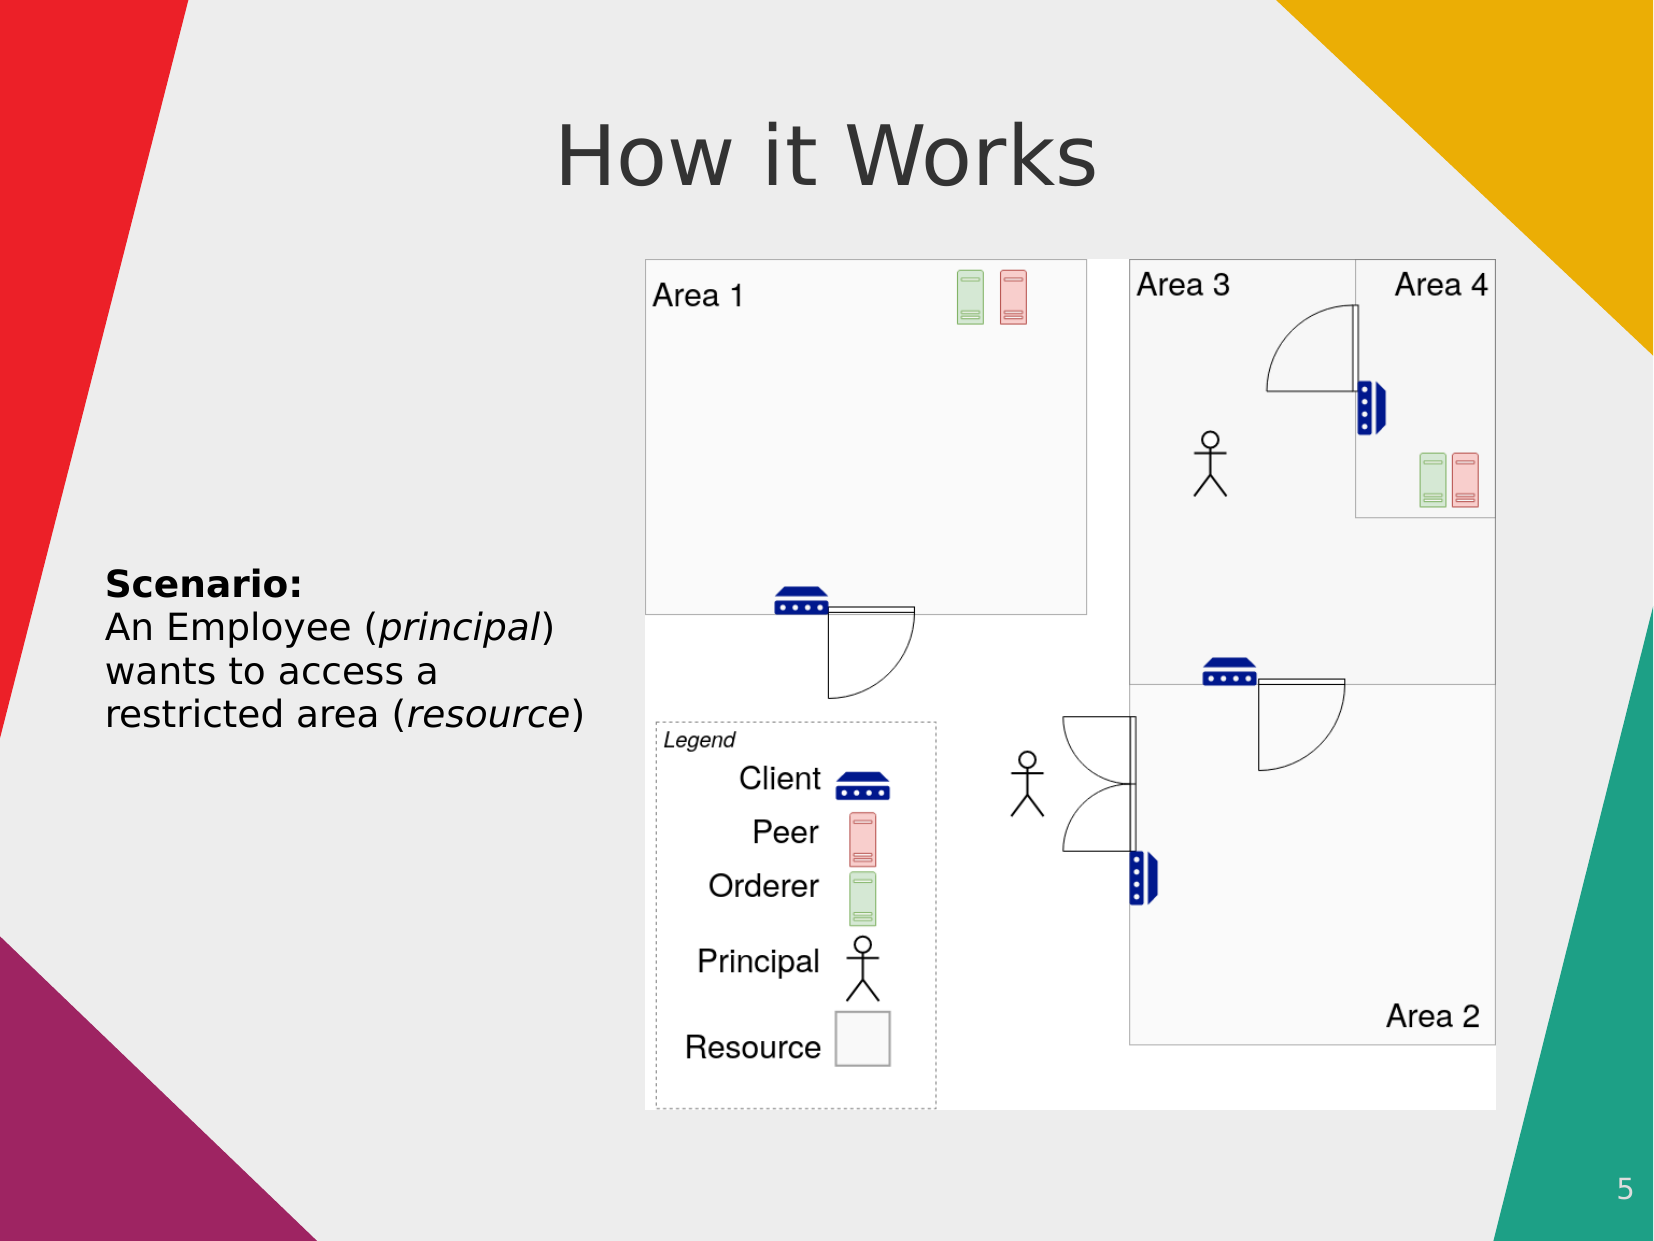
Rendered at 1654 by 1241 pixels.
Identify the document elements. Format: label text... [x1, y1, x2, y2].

title How it Works [114, 58, 1539, 256]
picture [645, 259, 1496, 1111]
text_box Scenario: An Employee (principal) wants to access a restricted area (resource) [90, 555, 601, 744]
